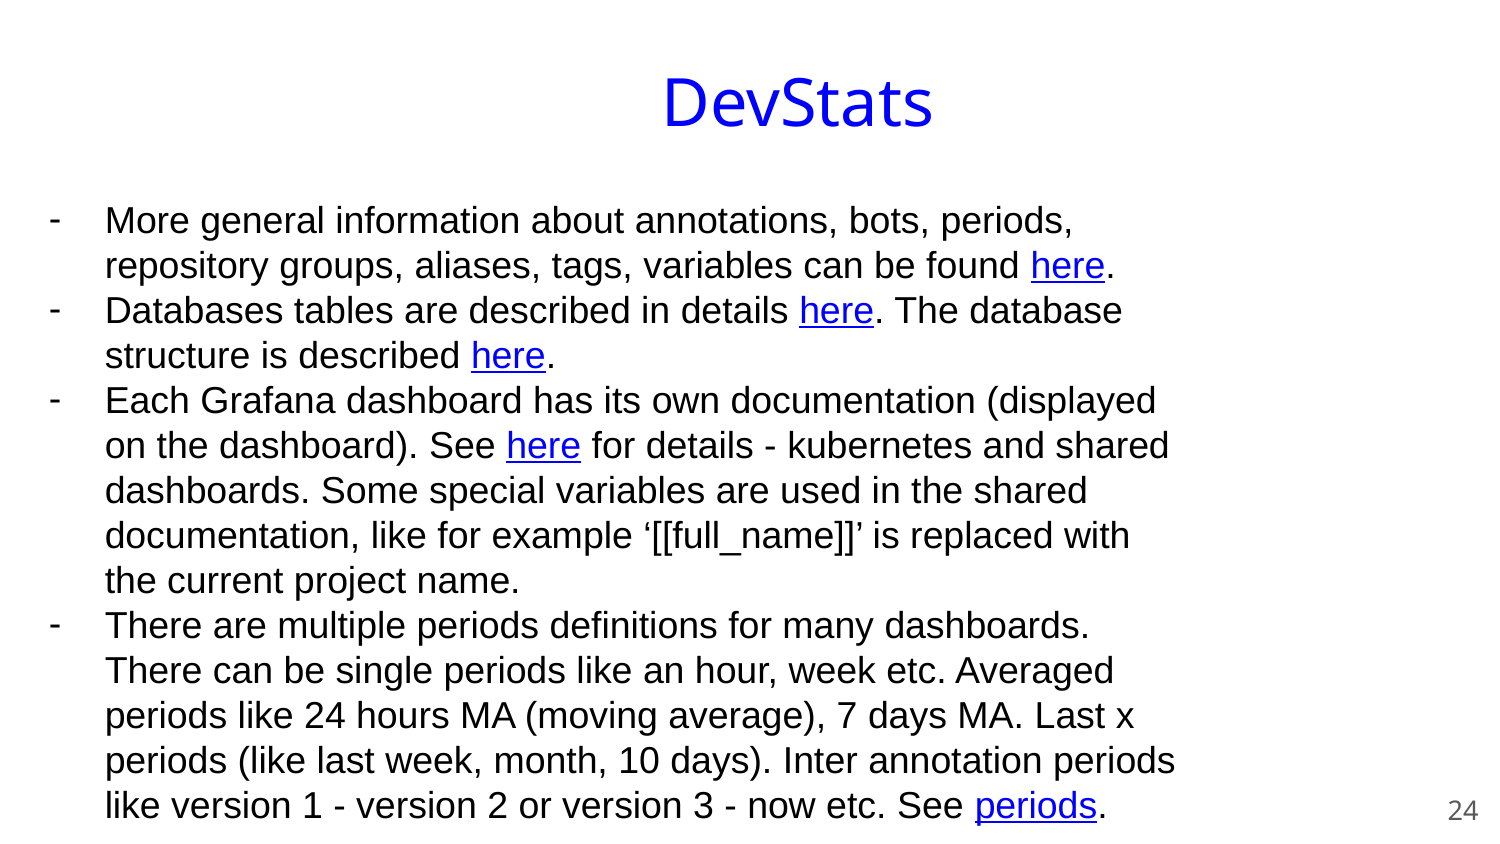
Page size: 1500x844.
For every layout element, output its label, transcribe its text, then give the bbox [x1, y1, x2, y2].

slide_number <number> [1403, 779, 1494, 844]
text_box More general information about annotations, bots, periods, repository groups, aliases, tags, variables can be found here. Databases tables are described in details here. The database structure is described here. Each Grafana dashboard has its own documentation (displayed on the dashboard). See here for details - kubernetes and shared dashboards. Some special variables are used in the shared documentation, like for example ‘[[full_name]]’ is replaced with the current project name. There are multiple periods definitions for many dashboards. There can be single periods like an hour, week etc. Averaged periods like 24 hours MA (moving average), 7 days MA. Last x periods (like last week, month, 10 days). Inter annotation periods like version 1 - version 2 or version 3 - now etc. See periods. [14, 181, 1208, 780]
title DevStats [646, 41, 1208, 159]
